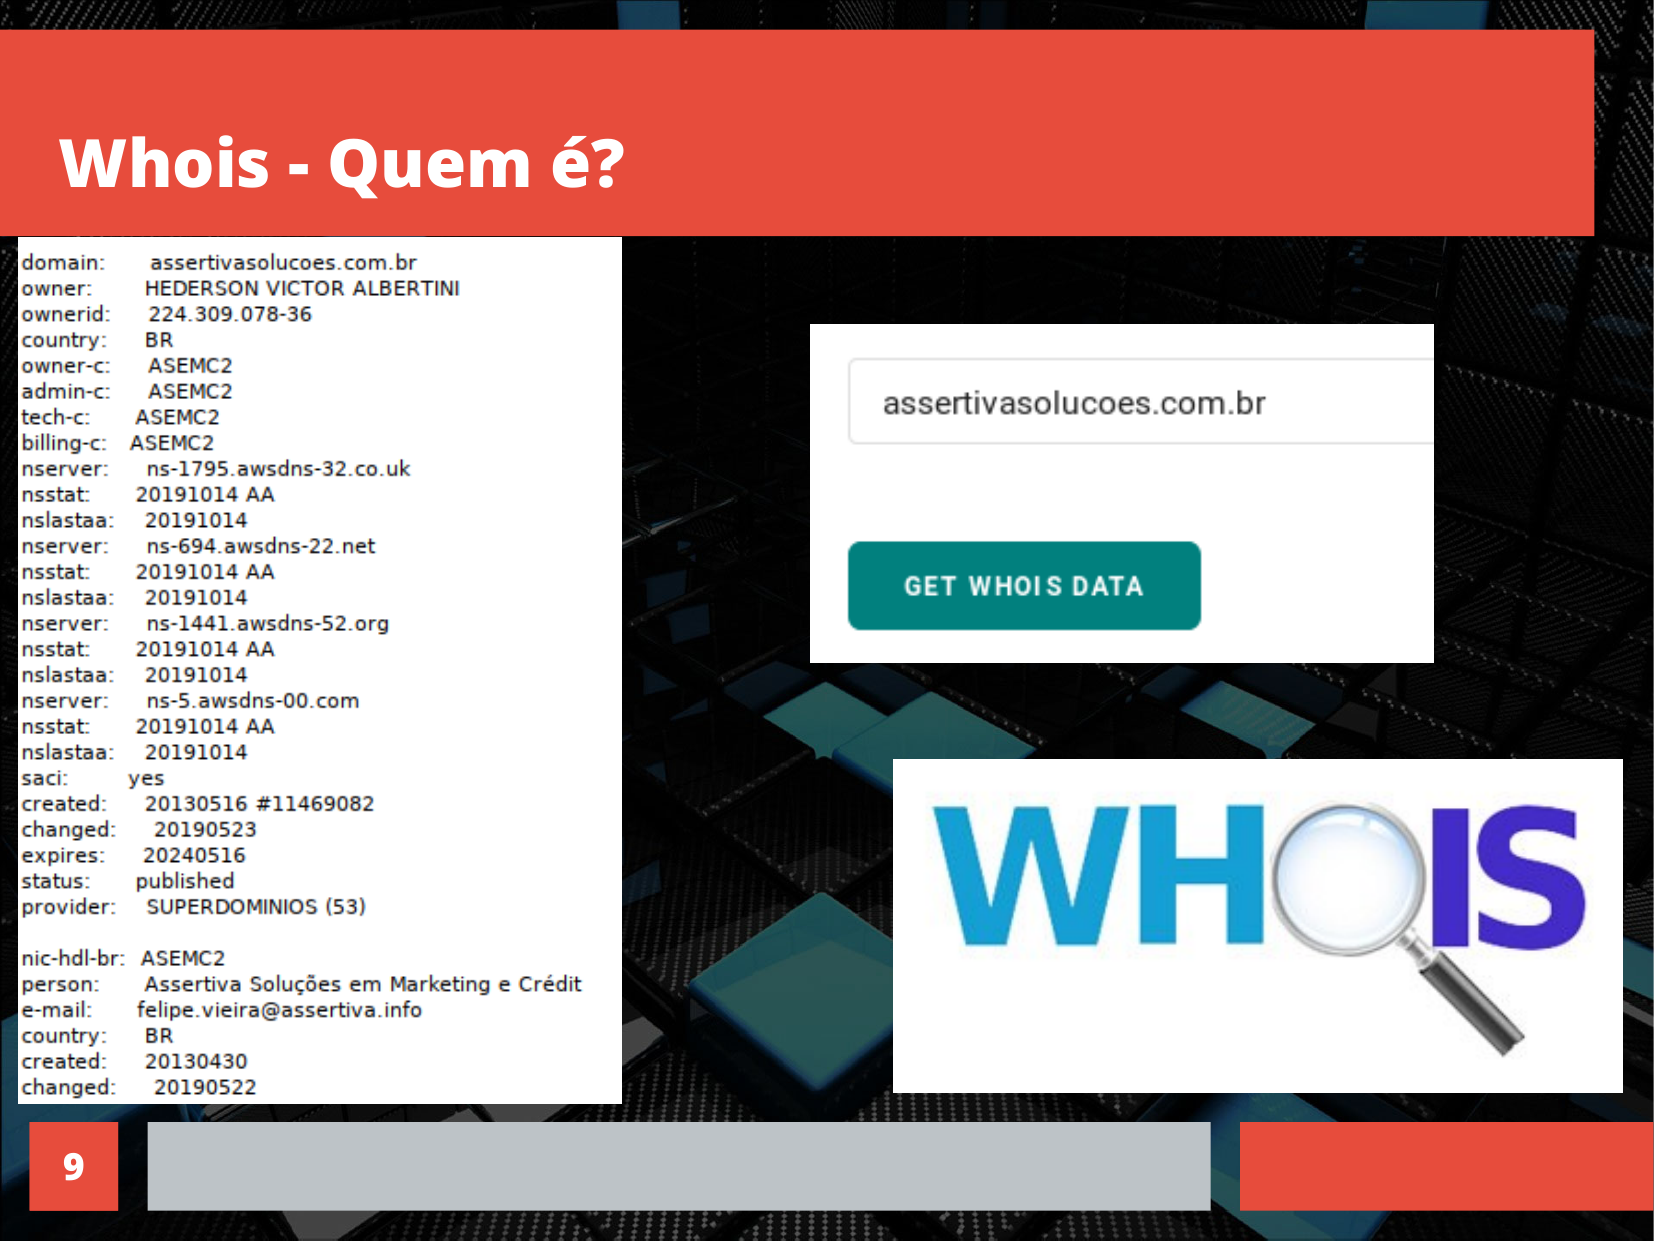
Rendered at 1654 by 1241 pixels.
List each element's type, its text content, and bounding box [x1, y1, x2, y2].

picture [0, 0, 1654, 1241]
title Whois - Quem é? [59, 59, 1595, 207]
list [622, 324, 1565, 1093]
